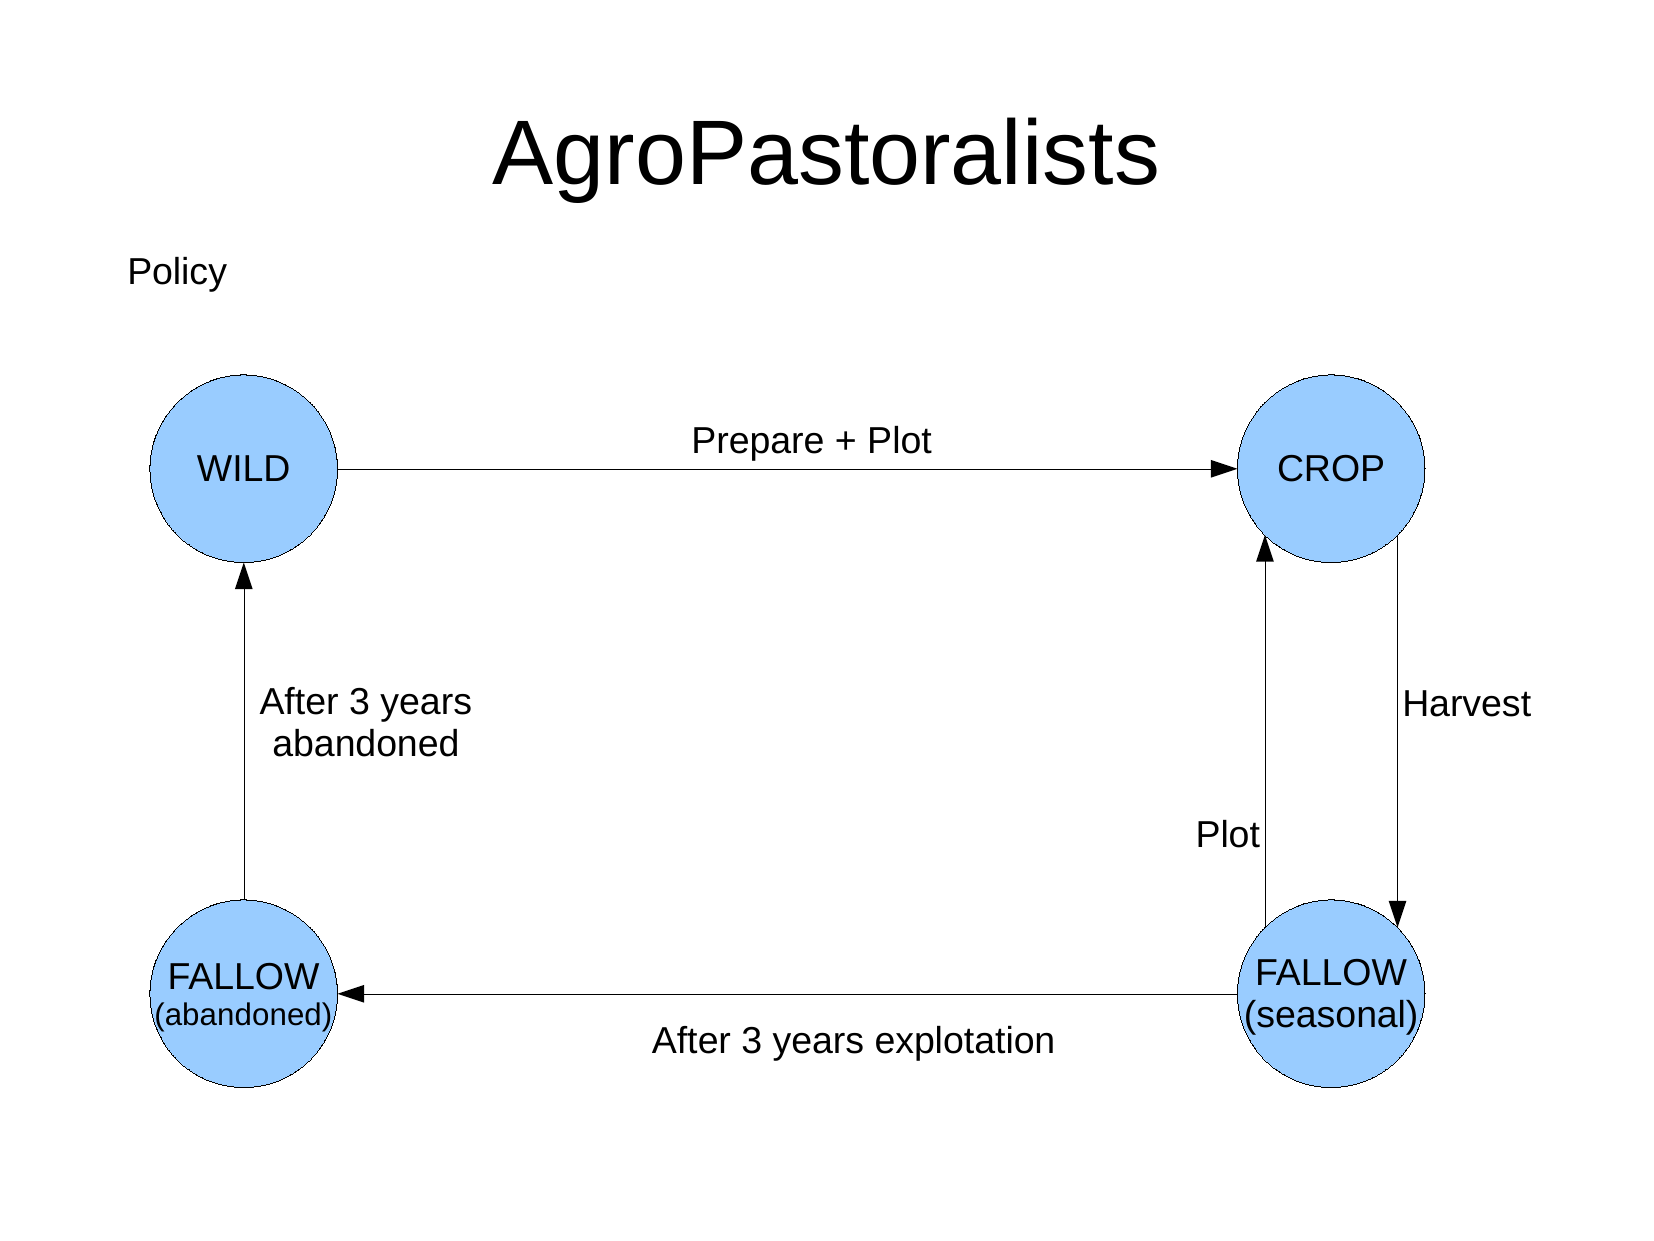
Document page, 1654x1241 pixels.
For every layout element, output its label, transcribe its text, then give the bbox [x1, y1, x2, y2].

text_box Policy [112, 243, 242, 301]
text_box FALLOW (abandoned) [149, 899, 338, 1088]
text_box After 3 years explotation [637, 1012, 1070, 1070]
text_box CROP [1237, 374, 1426, 563]
text_box WILD [149, 374, 338, 563]
text_box Plot [1180, 805, 1276, 863]
text_box Harvest [1387, 675, 1547, 732]
text_box FALLOW (seasonal) [1237, 899, 1426, 1088]
title AgroPastoralists [82, 49, 1571, 257]
text_box After 3 years abandoned [244, 673, 487, 773]
text_box Prepare + Plot [676, 412, 947, 470]
